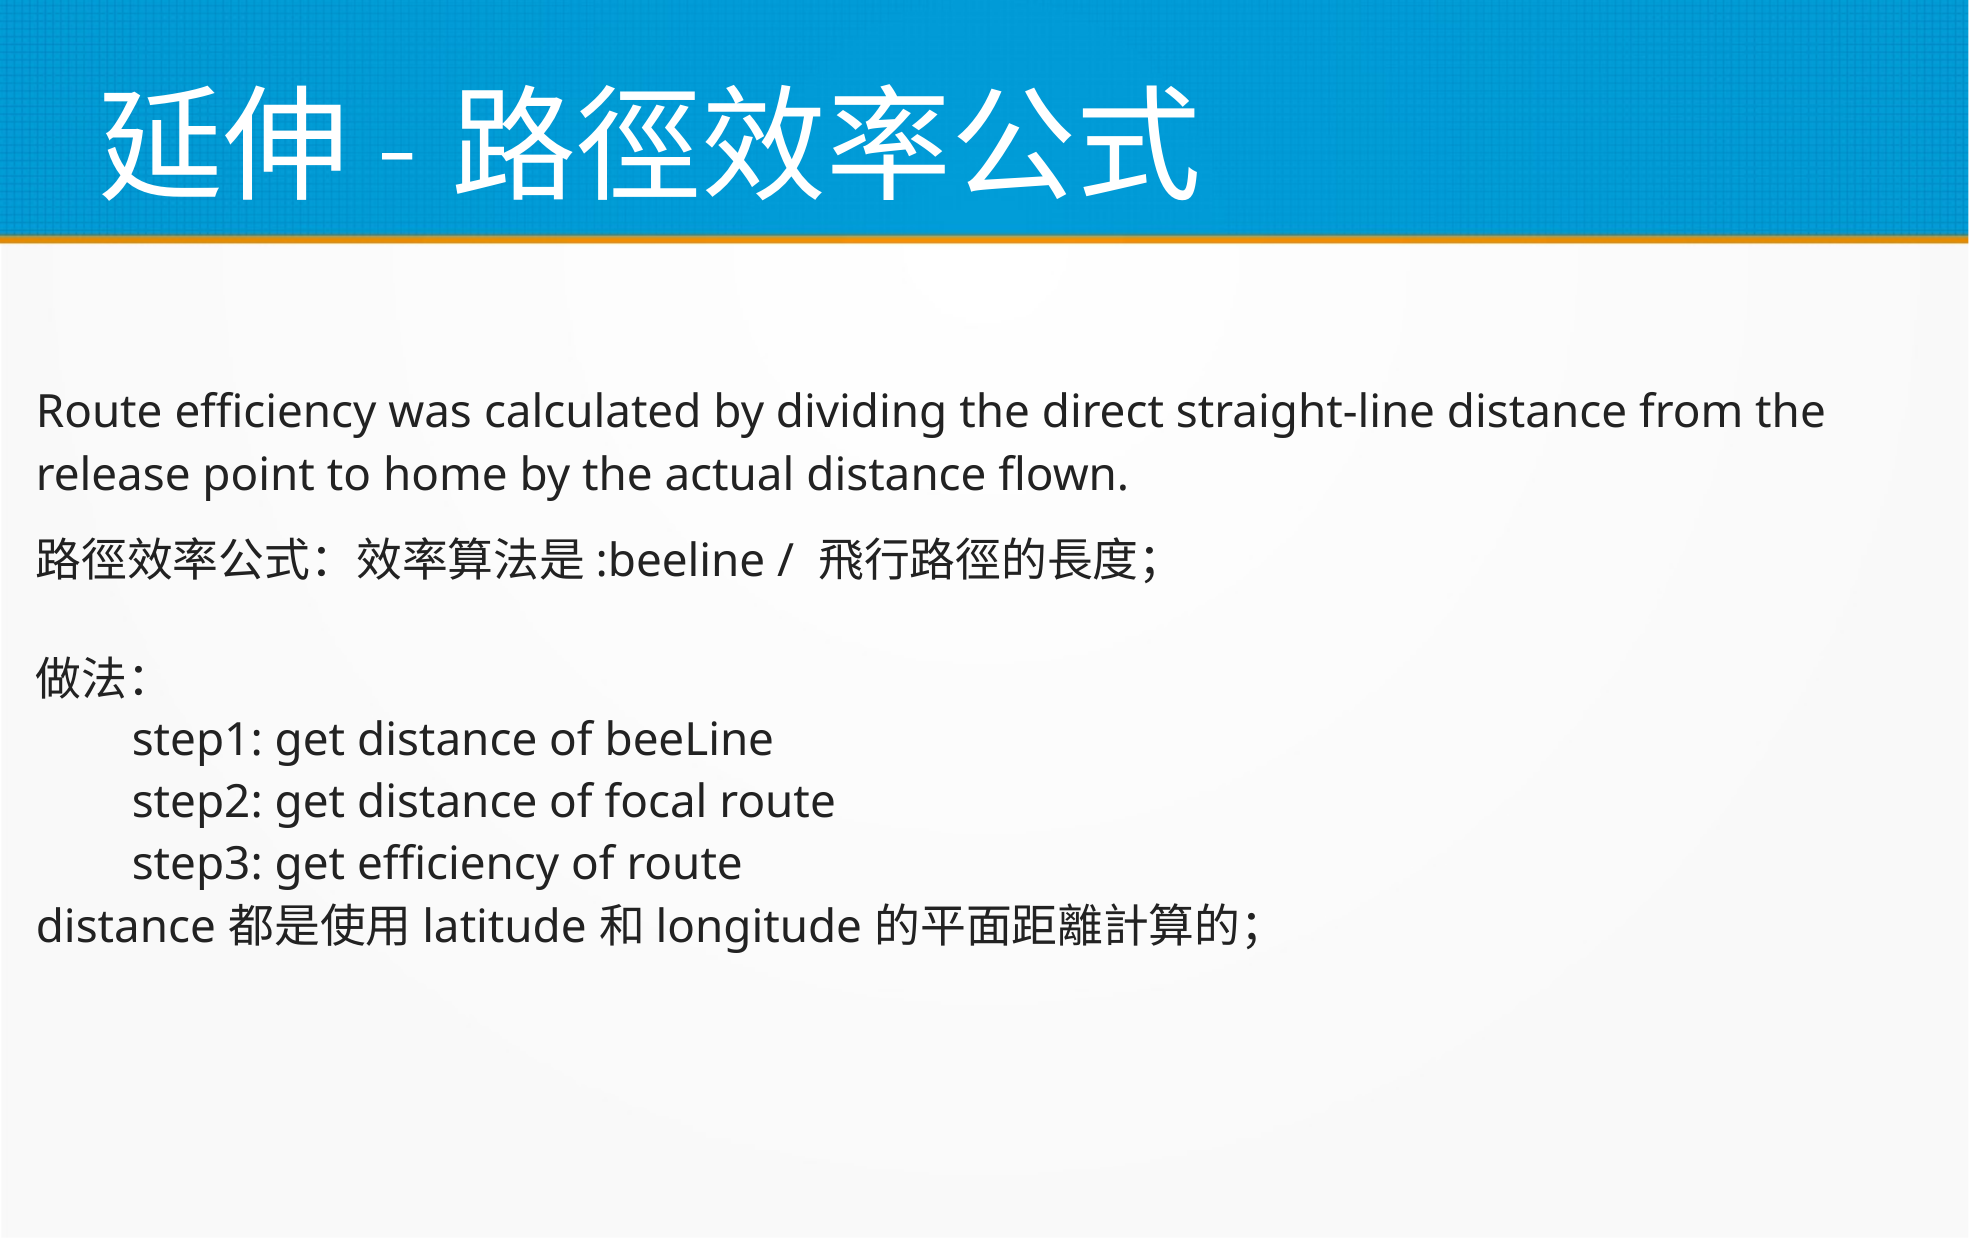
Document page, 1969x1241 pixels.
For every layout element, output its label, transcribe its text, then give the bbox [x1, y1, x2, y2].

title 延伸-路徑效率公式 [98, 19, 1870, 227]
text_box Route efficiency was calculated by dividing the direct straight-line distance from the release point to home by the actual distance flown. [30, 342, 1921, 541]
text_box 路徑效率公式：效率算法是:beeline / 飛行路徑的長度； 做法： step1: get distance of beeLine step2: get distance of focal route step3: get efficiency of route distance都是使用latitude和longitude的平面距離計算的； [30, 558, 1921, 1051]
picture [0, 233, 1969, 1241]
